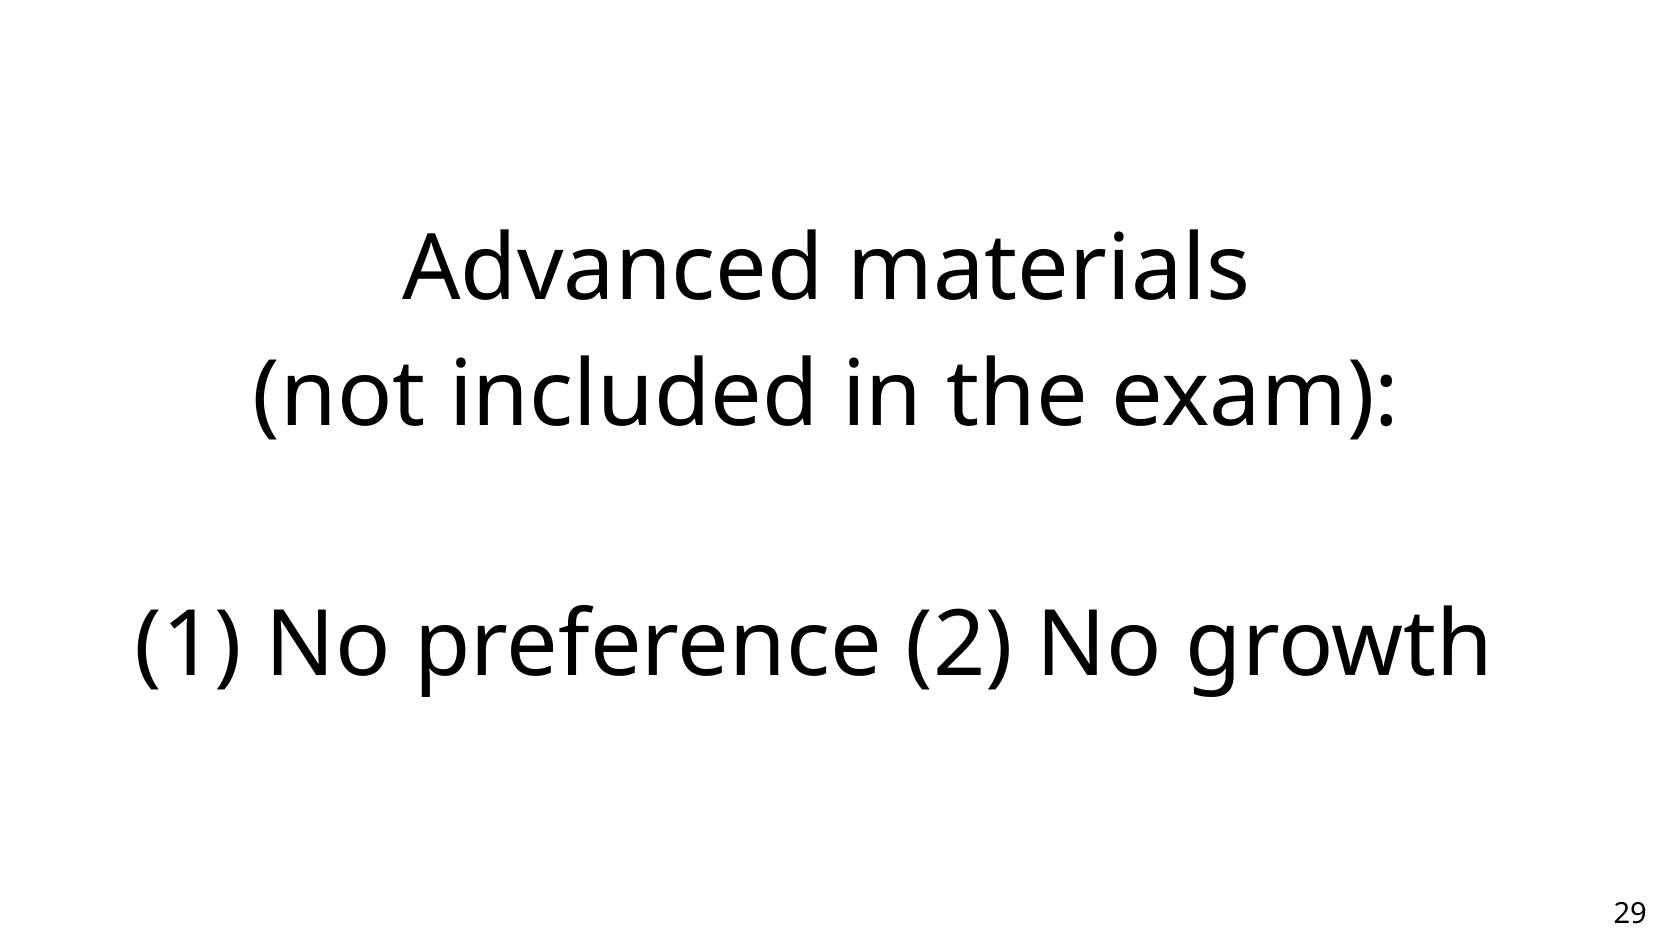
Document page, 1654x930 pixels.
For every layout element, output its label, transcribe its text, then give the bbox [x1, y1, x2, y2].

title Advanced materials (not included in the exam): (1) No preference (2) No growth [82, 194, 1571, 709]
